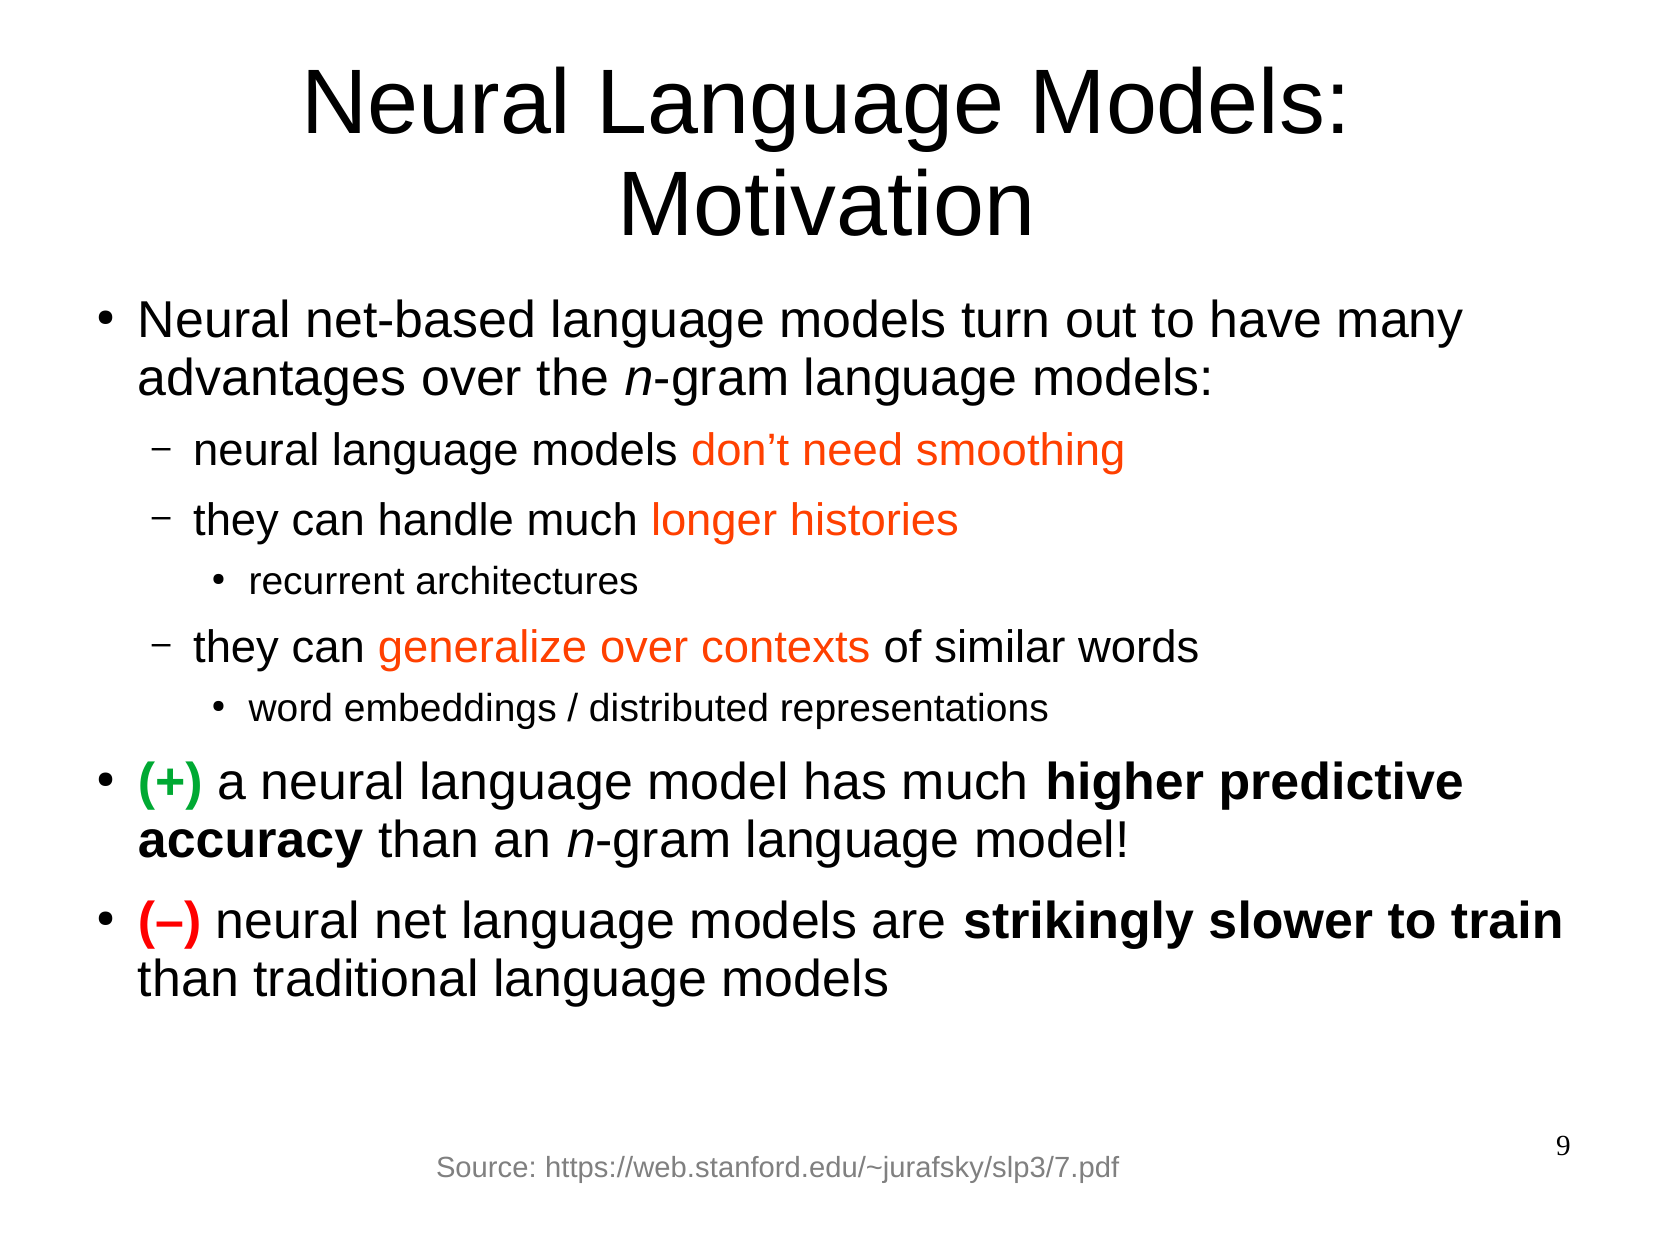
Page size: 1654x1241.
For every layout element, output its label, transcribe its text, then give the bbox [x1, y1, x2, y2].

title Neural Language Models: Motivation [82, 49, 1571, 257]
text_box Source: https://web.stanford.edu/~jurafsky/slp3/7.pdf [421, 1143, 1186, 1201]
list Neural net-based language models turn out to have many advantages over the n-gram language models: neural language models don’t need smoothing they can handle much longer histories recurrent architectures they can generalize over contexts of similar words word embeddings / distributed representations (+) a neural language model has much higher predictive accuracy than an n-gram language model! (–) neural net language models are strikingly slower to train than traditional language models [82, 290, 1571, 1010]
